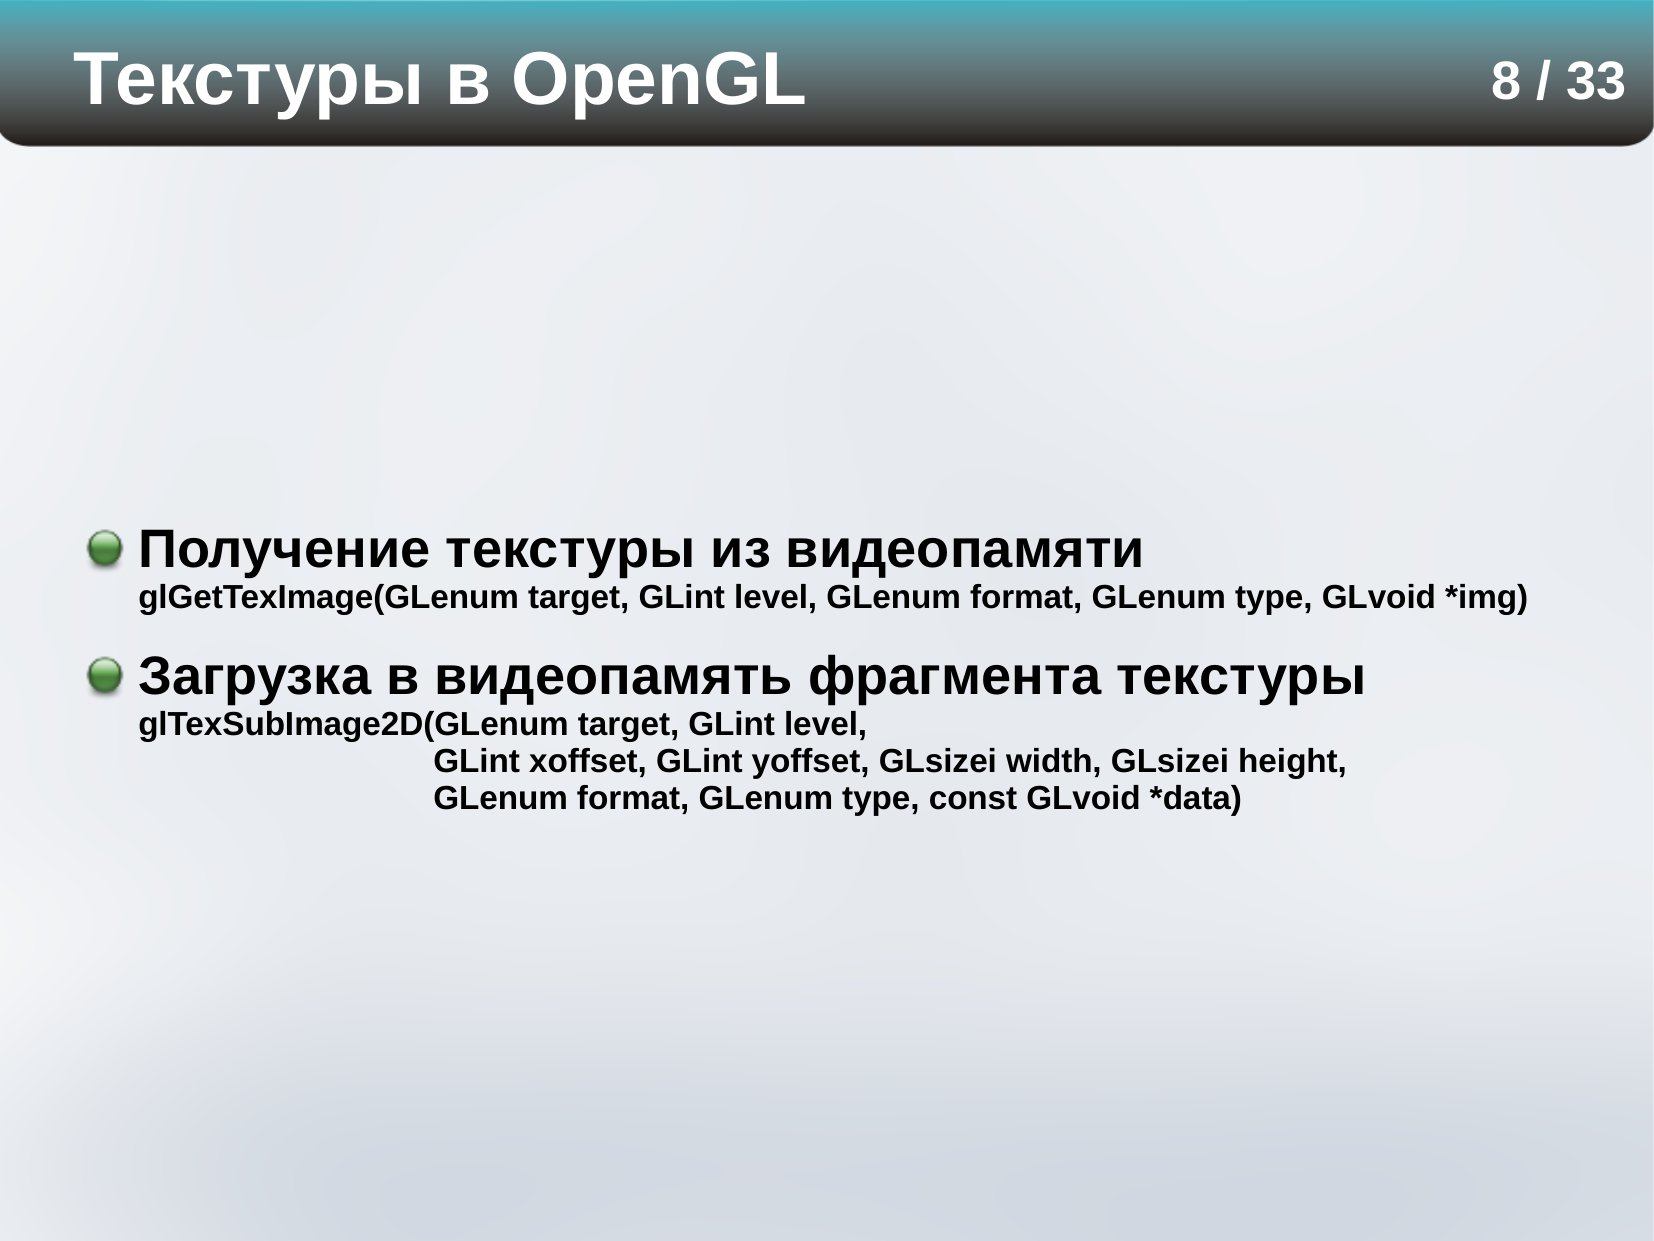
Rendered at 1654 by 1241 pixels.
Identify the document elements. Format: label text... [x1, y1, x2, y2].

text_box Получение текстуры из видеопамяти glGetTexImage(GLenum target, GLint level, GLenum format, GLenum type, GLvoid *img) Загрузка в видеопамять фрагмента текстуры glTexSubImage2D(GLenum target, GLint level, GLint xoffset, GLint yoffset, GLsizei width, GLsizei height, GLenum format, GLenum type, const GLvoid *data) [64, 396, 1589, 813]
text_box <number> / 33 [1476, 42, 1654, 179]
text_box Текстуры в OpenGL [59, 29, 916, 129]
picture [0, 0, 1654, 1241]
